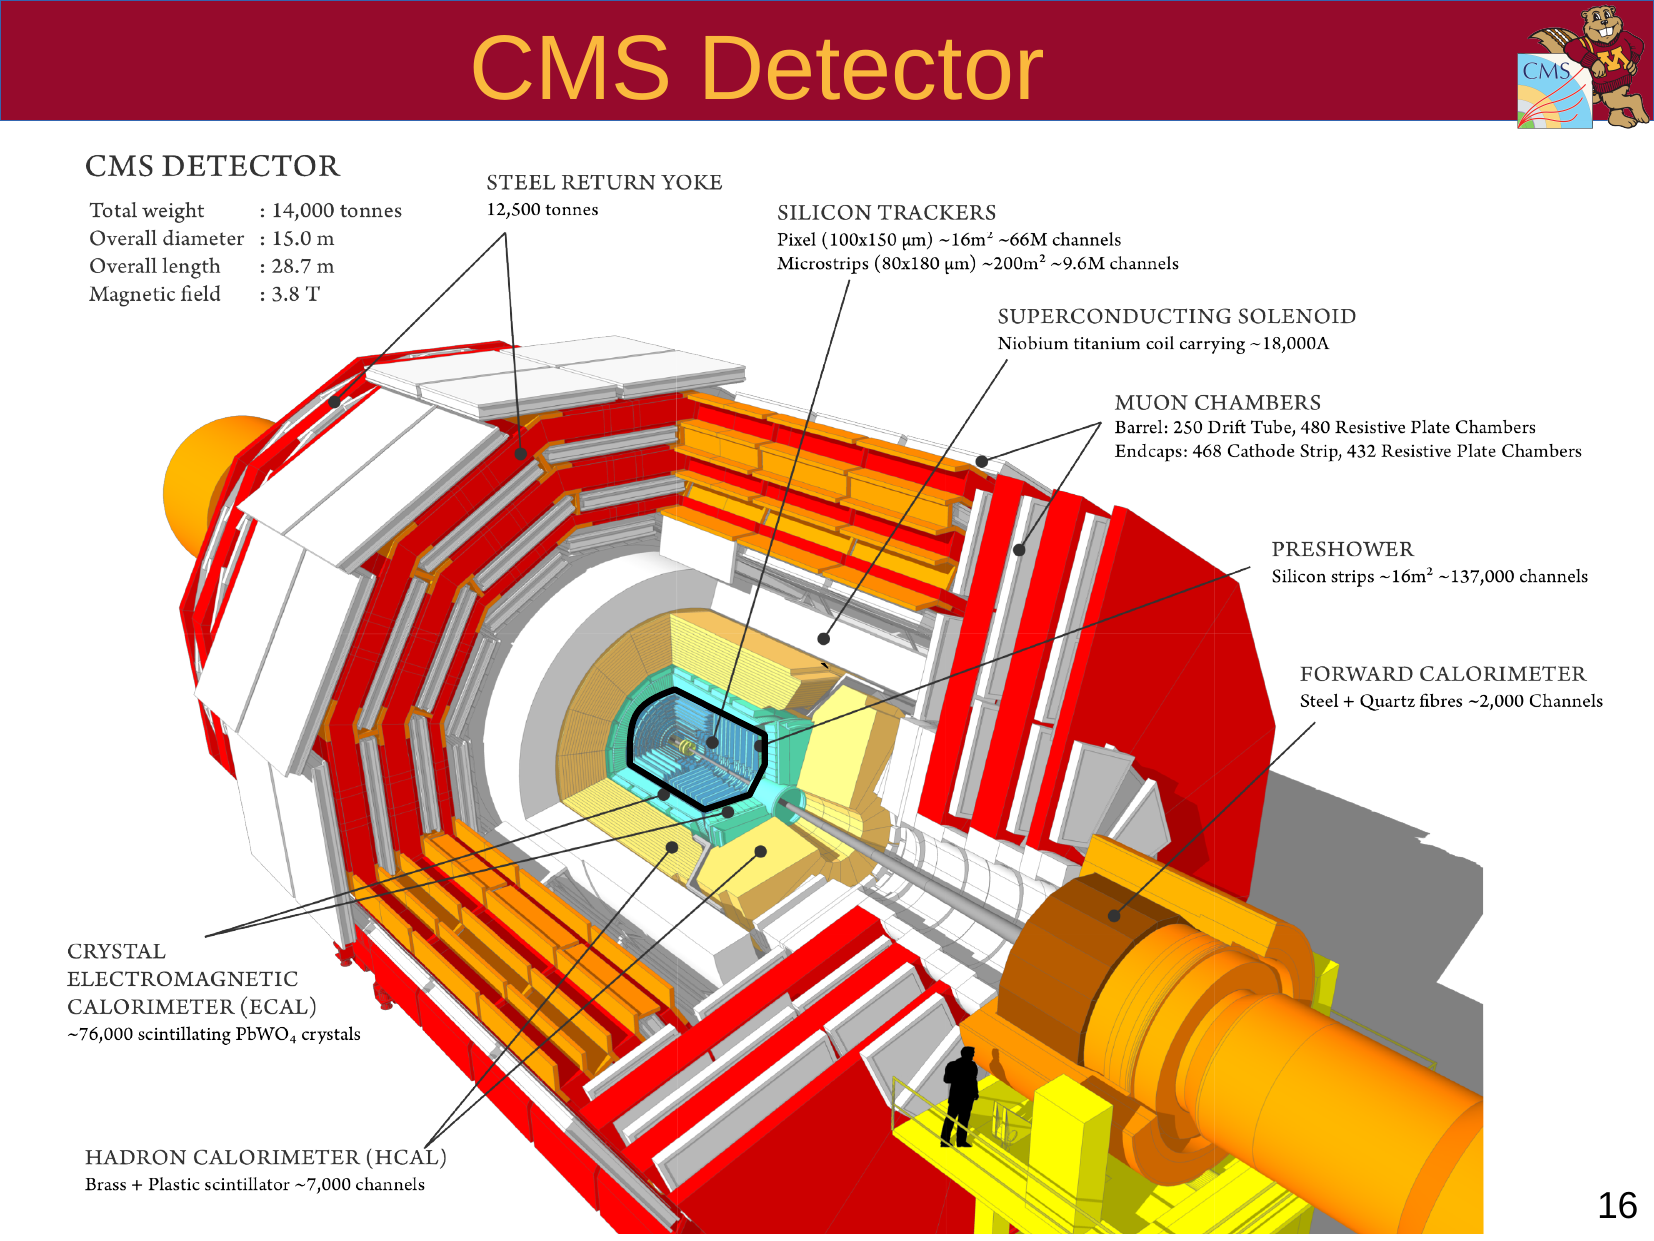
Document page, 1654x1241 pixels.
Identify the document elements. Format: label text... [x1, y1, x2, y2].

title CMS Detector [0, 15, 1516, 121]
picture [36, 0, 1652, 1234]
